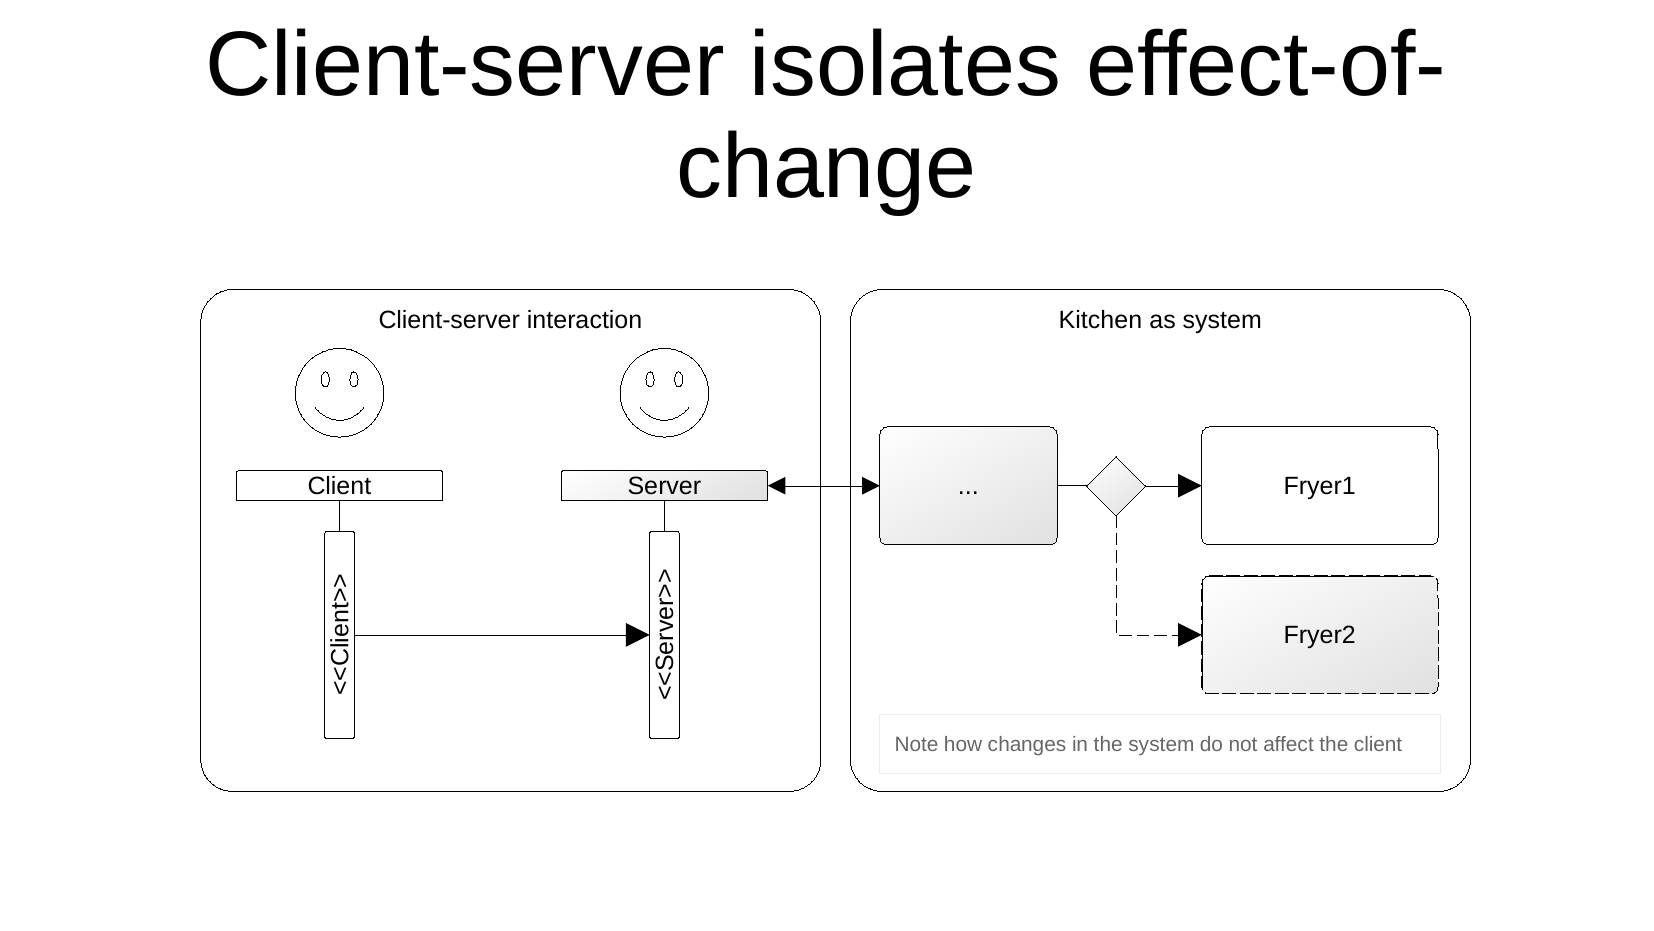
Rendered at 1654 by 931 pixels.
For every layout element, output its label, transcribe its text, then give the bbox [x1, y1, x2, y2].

text_box Server [561, 470, 768, 501]
text_box Client [236, 470, 443, 501]
text_box Client-server interaction [200, 289, 821, 792]
text_box Note how changes in the system do not affect the client [879, 714, 1441, 774]
text_box <<Server>> [649, 531, 680, 739]
text_box [1086, 456, 1146, 516]
text_box <<Client>> [324, 531, 355, 739]
text_box Fryer1 [1201, 426, 1439, 545]
text_box Kitchen as system [850, 289, 1471, 792]
title Client-server isolates effect-of-change [82, 12, 1571, 218]
text_box Fryer2 [1201, 575, 1439, 694]
text_box ... [879, 426, 1058, 545]
